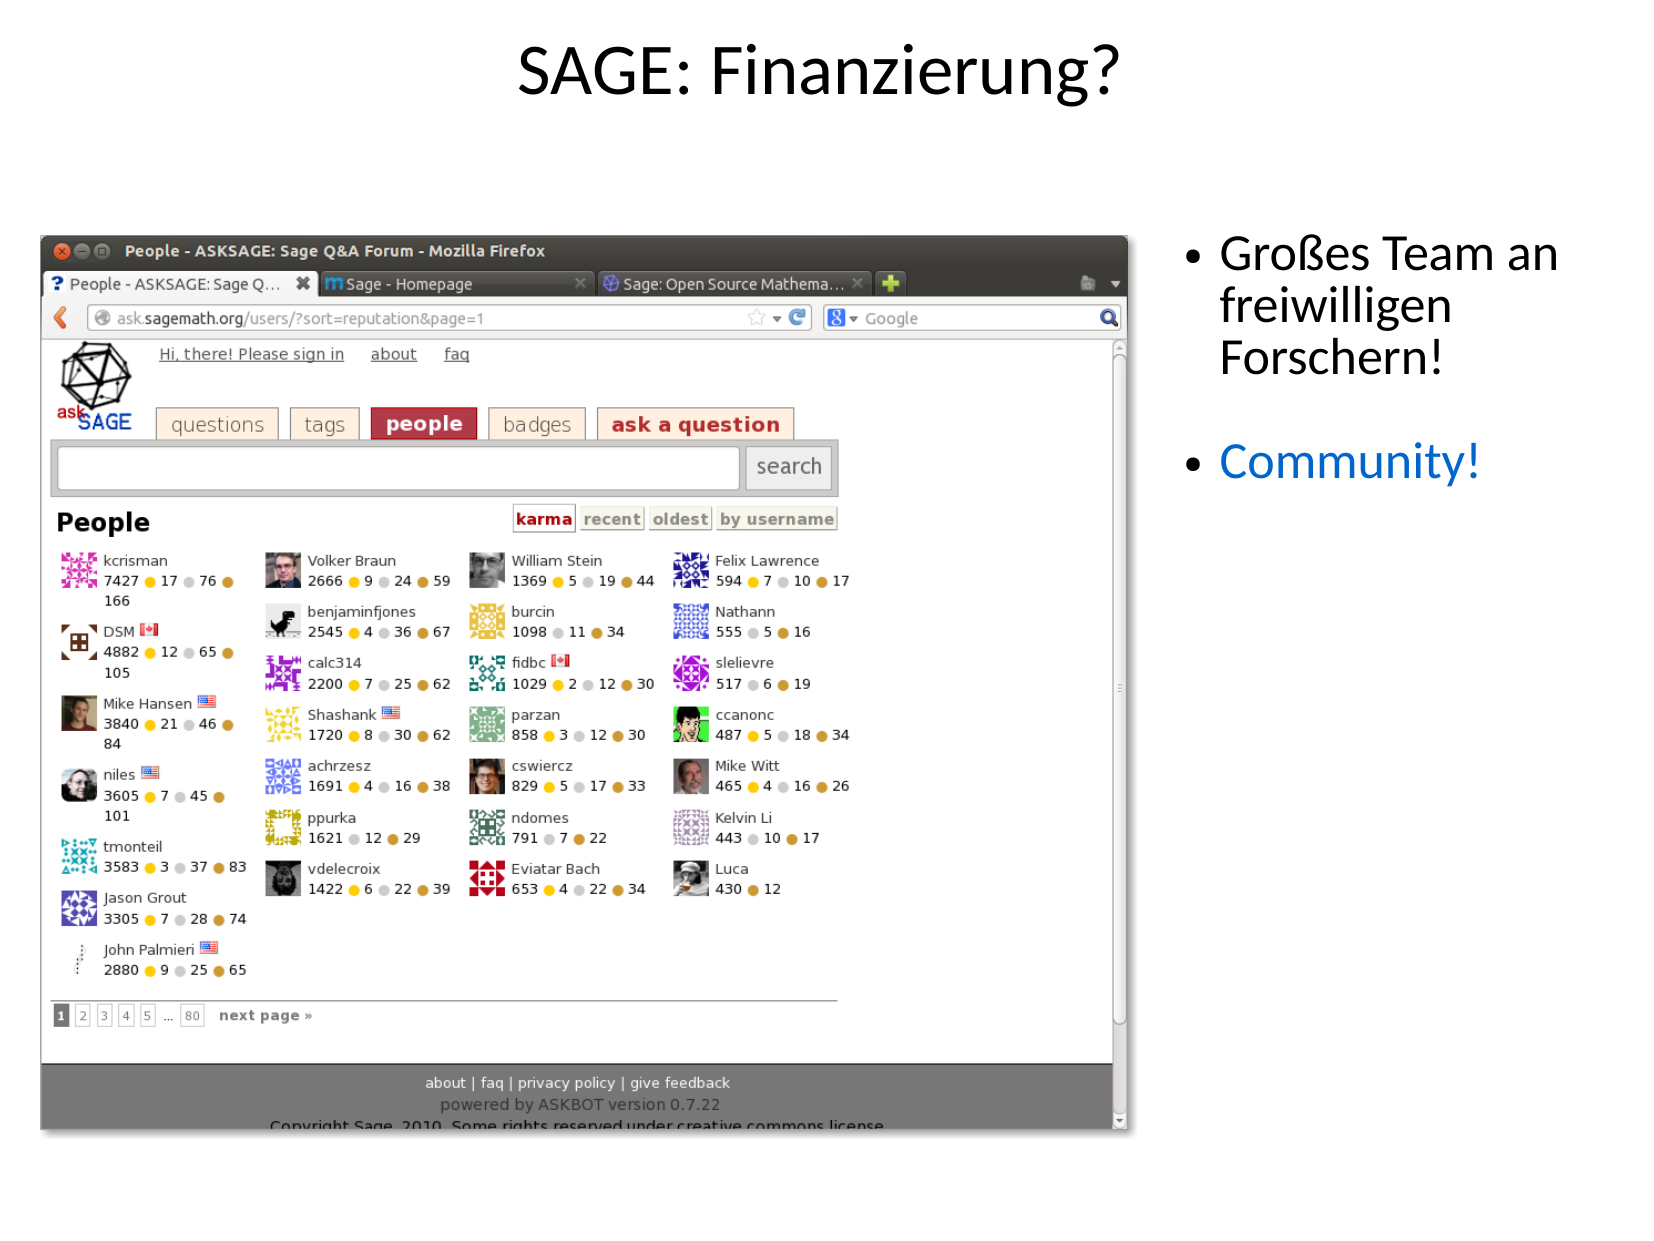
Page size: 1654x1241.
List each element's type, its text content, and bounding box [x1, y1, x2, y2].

picture [35, 230, 1138, 1140]
text_box SAGE: Finanzierung? [0, 32, 1642, 136]
text_box Großes Team an freiwilligen Forschern! Community! [1169, 224, 1619, 1134]
